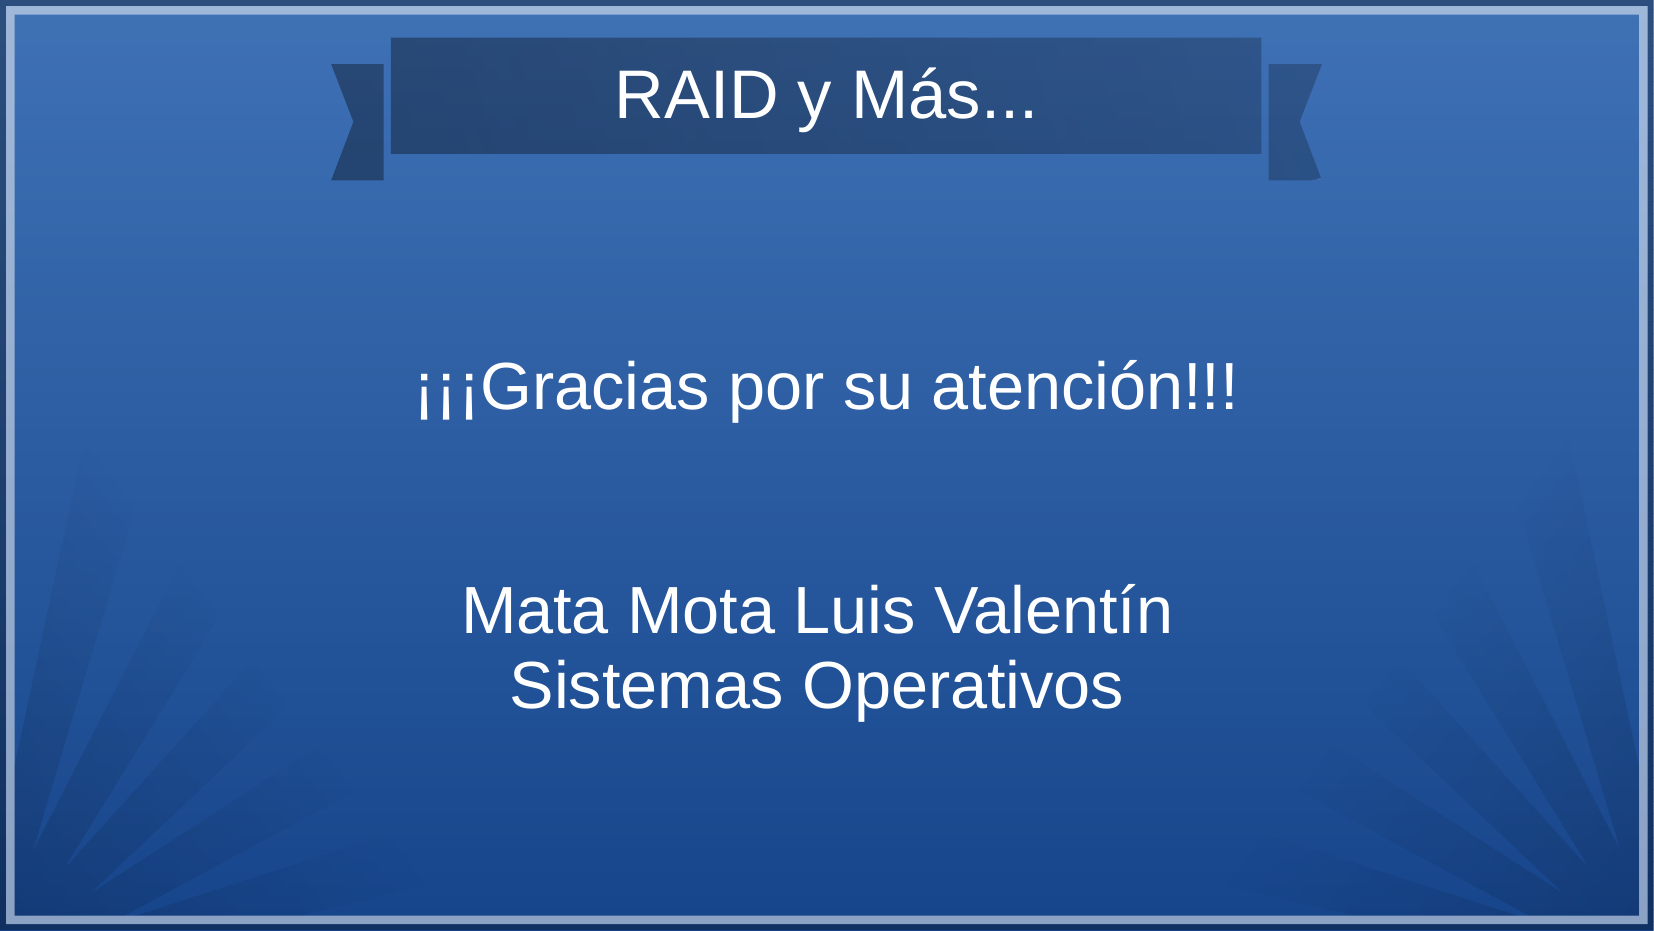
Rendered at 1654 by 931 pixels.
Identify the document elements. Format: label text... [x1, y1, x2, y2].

subtitle ¡¡¡Gracias por su atención!!! Mata Mota Luis Valentín Sistemas Operativos [82, 224, 1571, 848]
title RAID y Más... [389, 35, 1264, 154]
